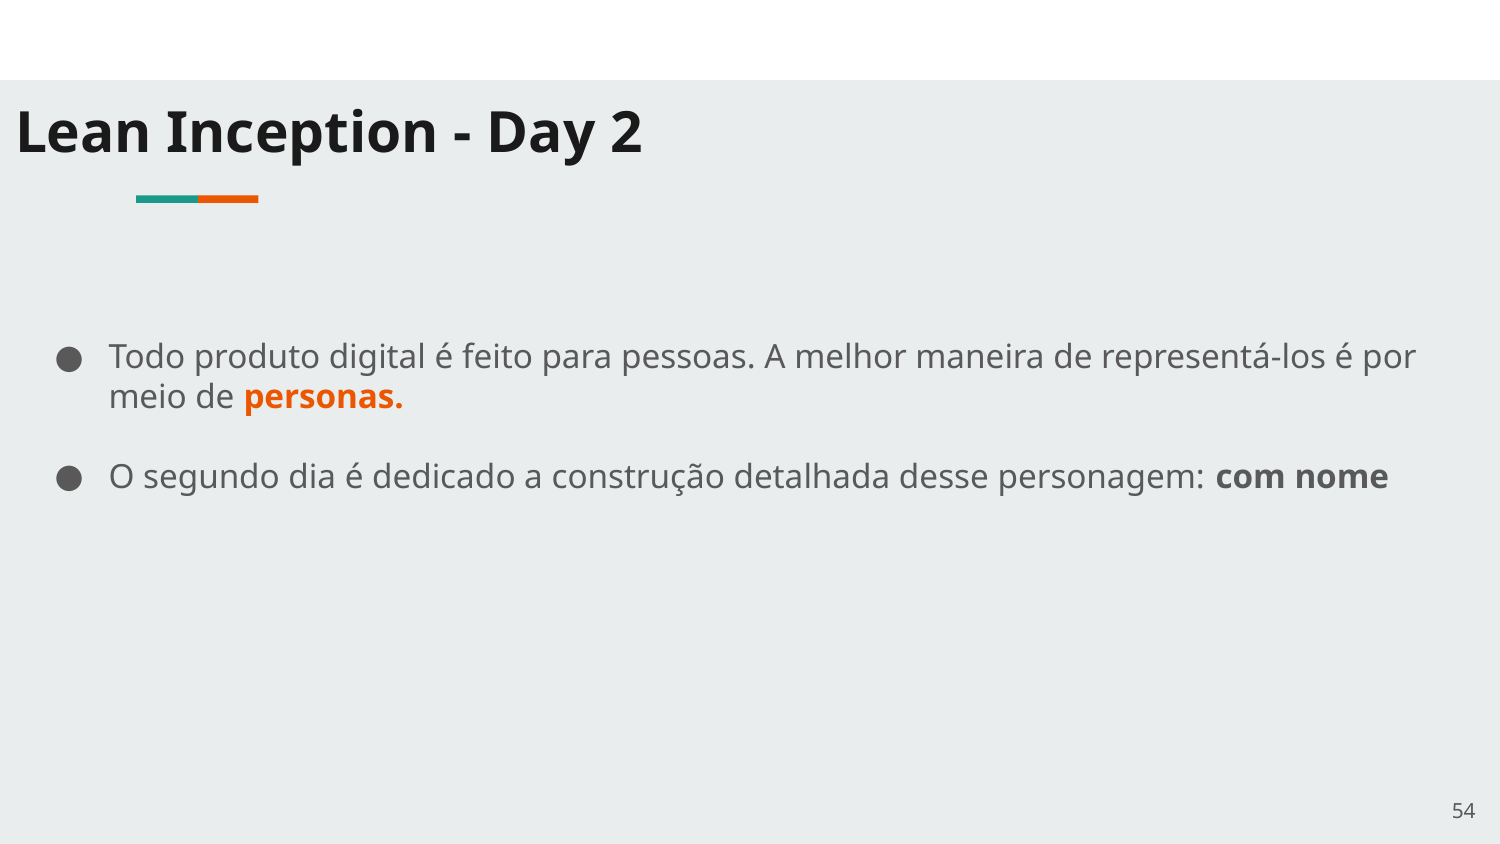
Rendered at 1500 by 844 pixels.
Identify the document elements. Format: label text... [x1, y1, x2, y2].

subtitle Todo produto digital é feito para pessoas. A melhor maneira de representá-los é por meio de personas. O segundo dia é dedicado a construção detalhada desse personagem: com nome [18, 235, 1466, 787]
slide_number <number> [1400, 779, 1491, 844]
title Lean Inception - Day 2 [0, 80, 1101, 181]
